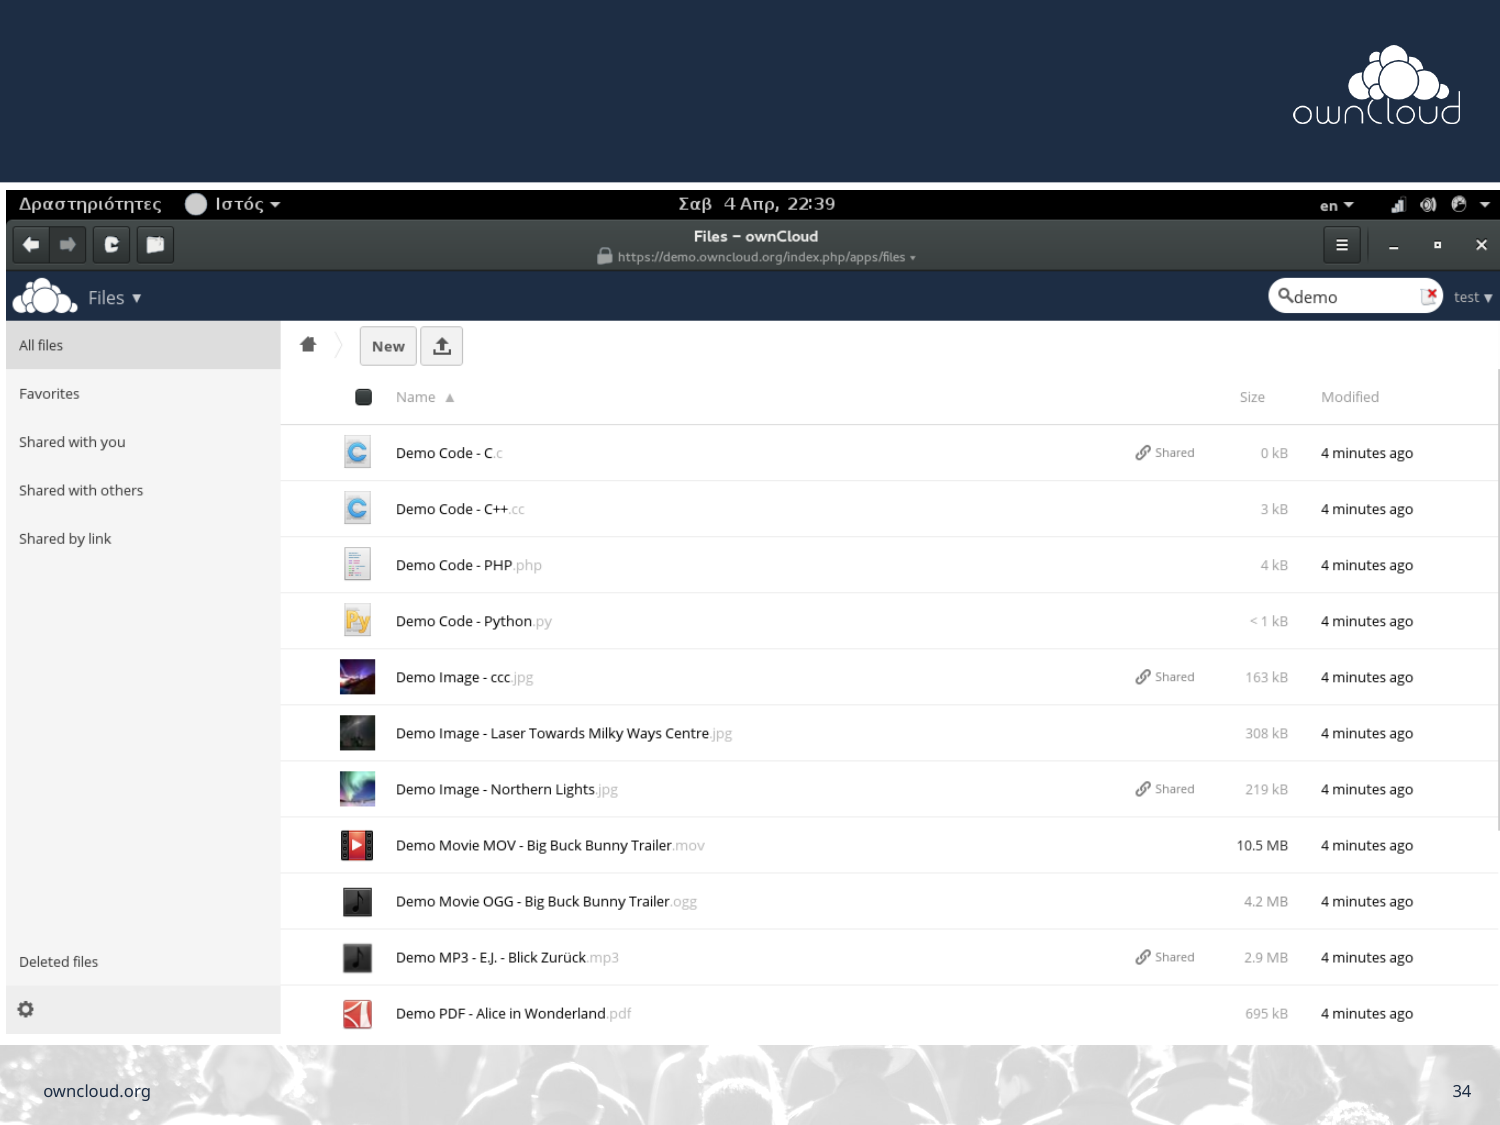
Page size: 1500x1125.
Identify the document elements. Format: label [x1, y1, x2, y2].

picture [0, 1045, 1500, 1125]
picture [1293, 45, 1460, 124]
picture [6, 190, 1500, 1034]
